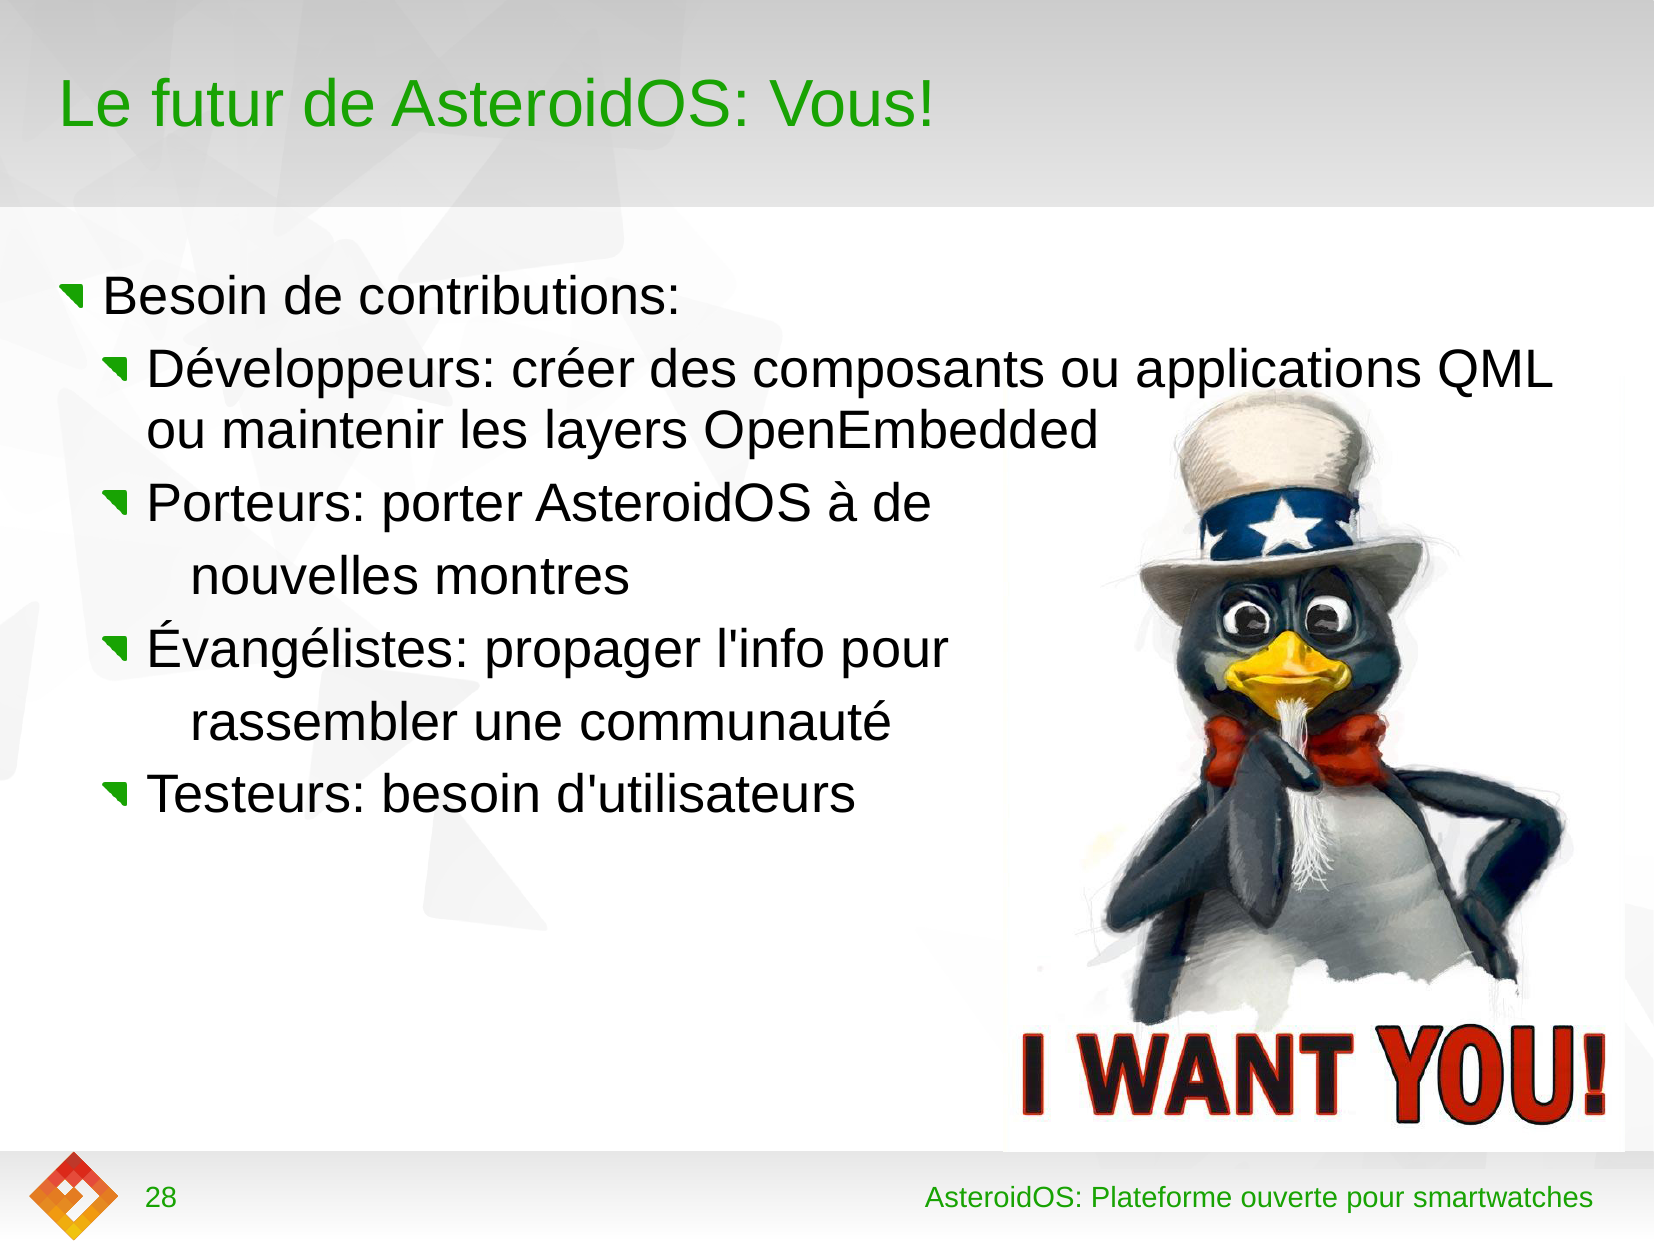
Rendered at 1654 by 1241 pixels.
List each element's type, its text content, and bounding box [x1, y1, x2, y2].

picture [915, 376, 1654, 1169]
list Besoin de contributions: Développeurs: créer des composants ou applications QML ou maintenir les layers OpenEmbedded Porteurs: porter AsteroidOS à de nouvelles montres Évangélistes: propager l'info pour rassembler une communauté Testeurs: besoin d'utilisateurs [59, 265, 1595, 1056]
title Le futur de AsteroidOS: Vous! [59, 29, 1595, 178]
picture [0, 0, 783, 931]
